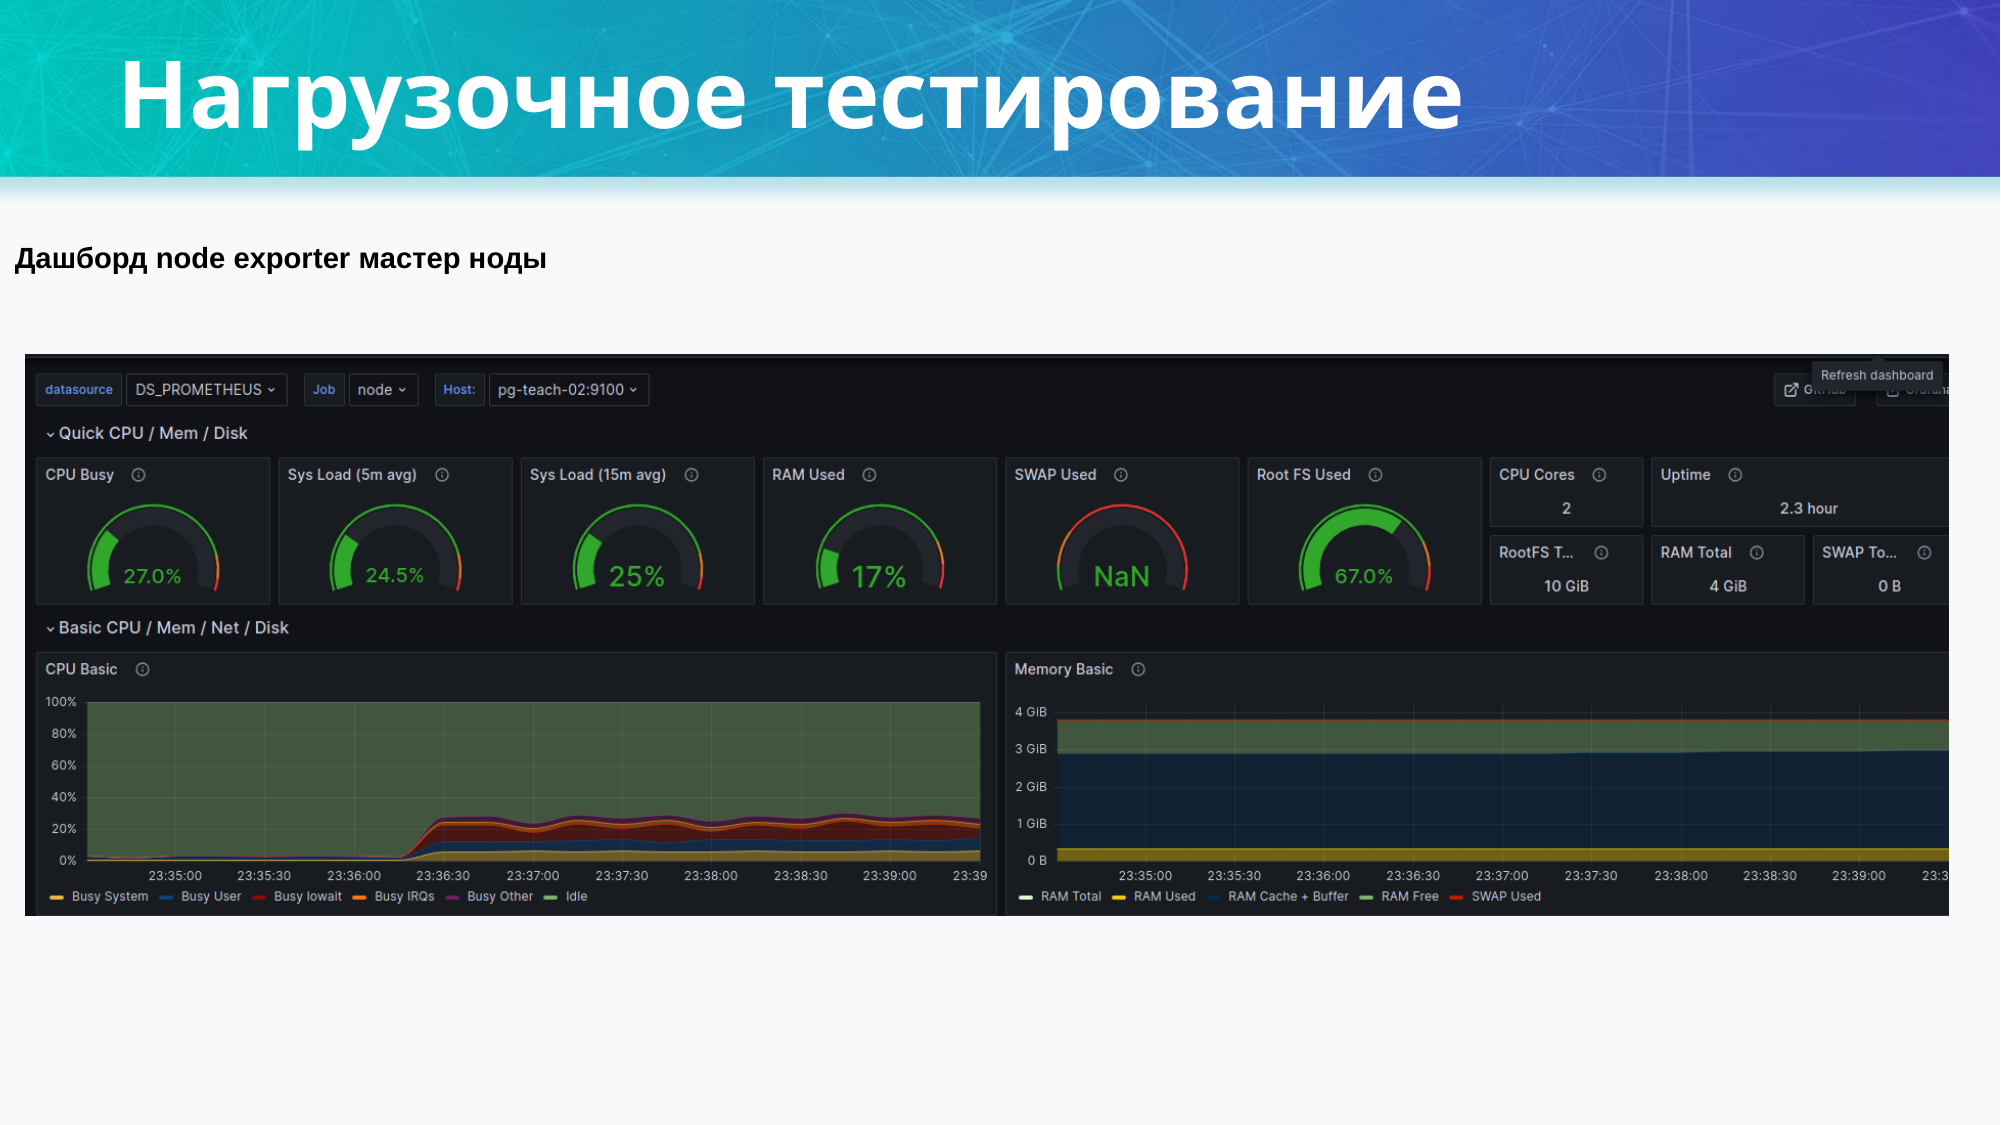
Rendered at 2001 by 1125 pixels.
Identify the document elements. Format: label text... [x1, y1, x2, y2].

picture [0, 0, 2000, 179]
picture [0, 290, 2000, 1125]
text_box Дашборд node exporter мастер ноды [0, 179, 2000, 290]
text_box Нагрузочное тестирование [1068, 87, 1088, 118]
text_box Нагрузочное тестирование [117, 57, 1882, 139]
text_box Нагрузочное тестирование [312, 87, 332, 118]
